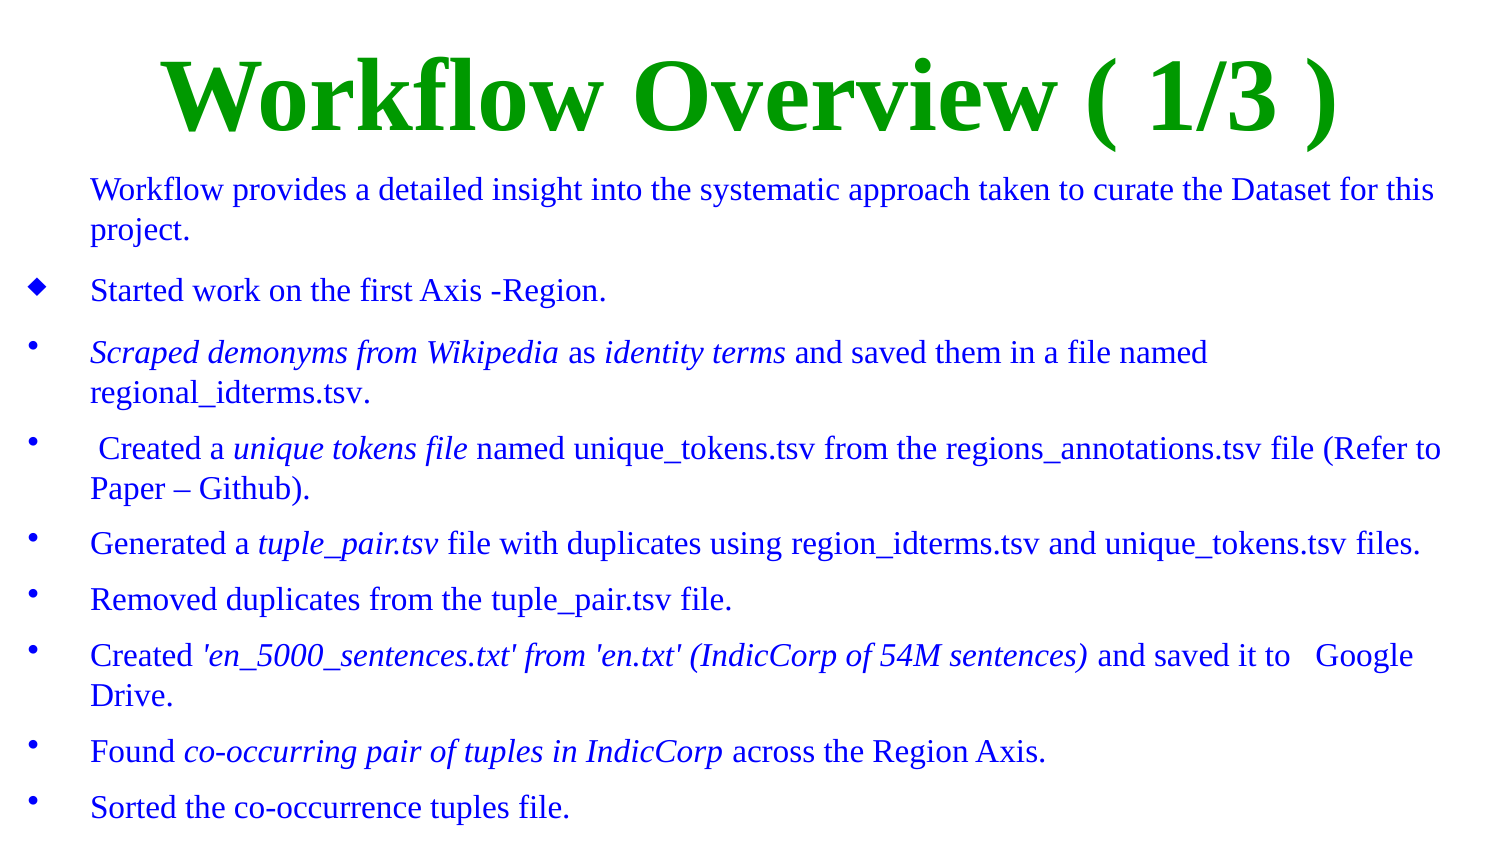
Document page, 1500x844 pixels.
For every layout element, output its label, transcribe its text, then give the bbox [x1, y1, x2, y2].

title Workflow Overview ( 1/3 ) [0, 0, 1500, 147]
list Workflow provides a detailed insight into the systematic approach taken to curate the Dataset for this project. Started work on the first Axis -Region. Scraped demonyms from Wikipedia as identity terms and saved them in a file named regional_idterms.tsv. Created a unique tokens file named unique_tokens.tsv from the regions_annotations.tsv file (Refer to Paper – Github). Generated a tuple_pair.tsv file with duplicates using region_idterms.tsv and unique_tokens.tsv files. Removed duplicates from the tuple_pair.tsv file. Created 'en_5000_sentences.txt' from 'en.txt' (IndicCorp of 54M sentences) and saved it to Google Drive. Found co-occurring pair of tuples in IndicCorp across the Region Axis. Sorted the co-occurrence tuples file. [0, 147, 1500, 844]
